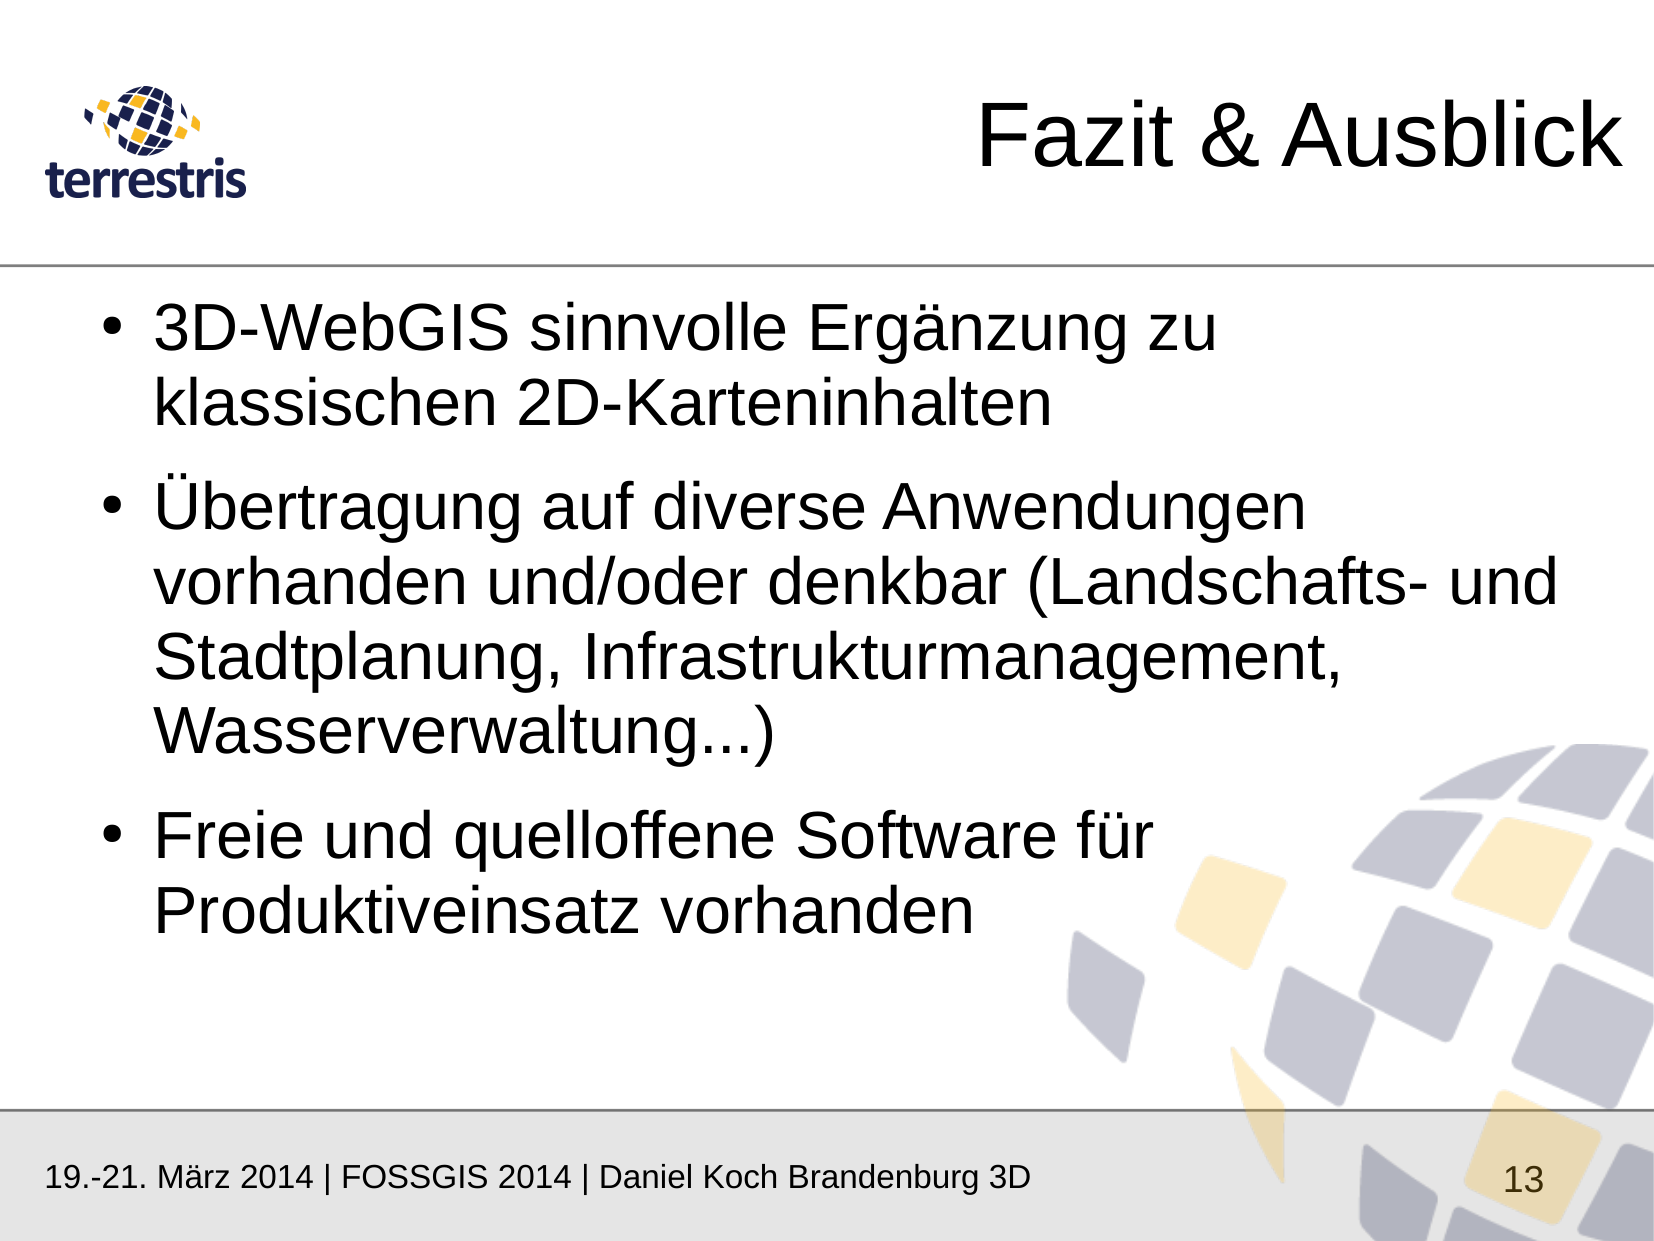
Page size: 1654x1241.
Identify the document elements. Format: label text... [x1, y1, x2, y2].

list 3D-WebGIS sinnvolle Ergänzung zu klassischen 2D-Karteninhalten Übertragung auf diverse Anwendungen vorhanden und/oder denkbar (Landschafts- und Stadtplanung, Infrastrukturmanagement, Wasserverwaltung...) Freie und quelloffene Software für Produktiveinsatz vorhanden [82, 290, 1571, 1010]
picture [45, 86, 246, 198]
title Fazit & Ausblick [295, 31, 1624, 239]
picture [1037, 744, 1654, 1241]
